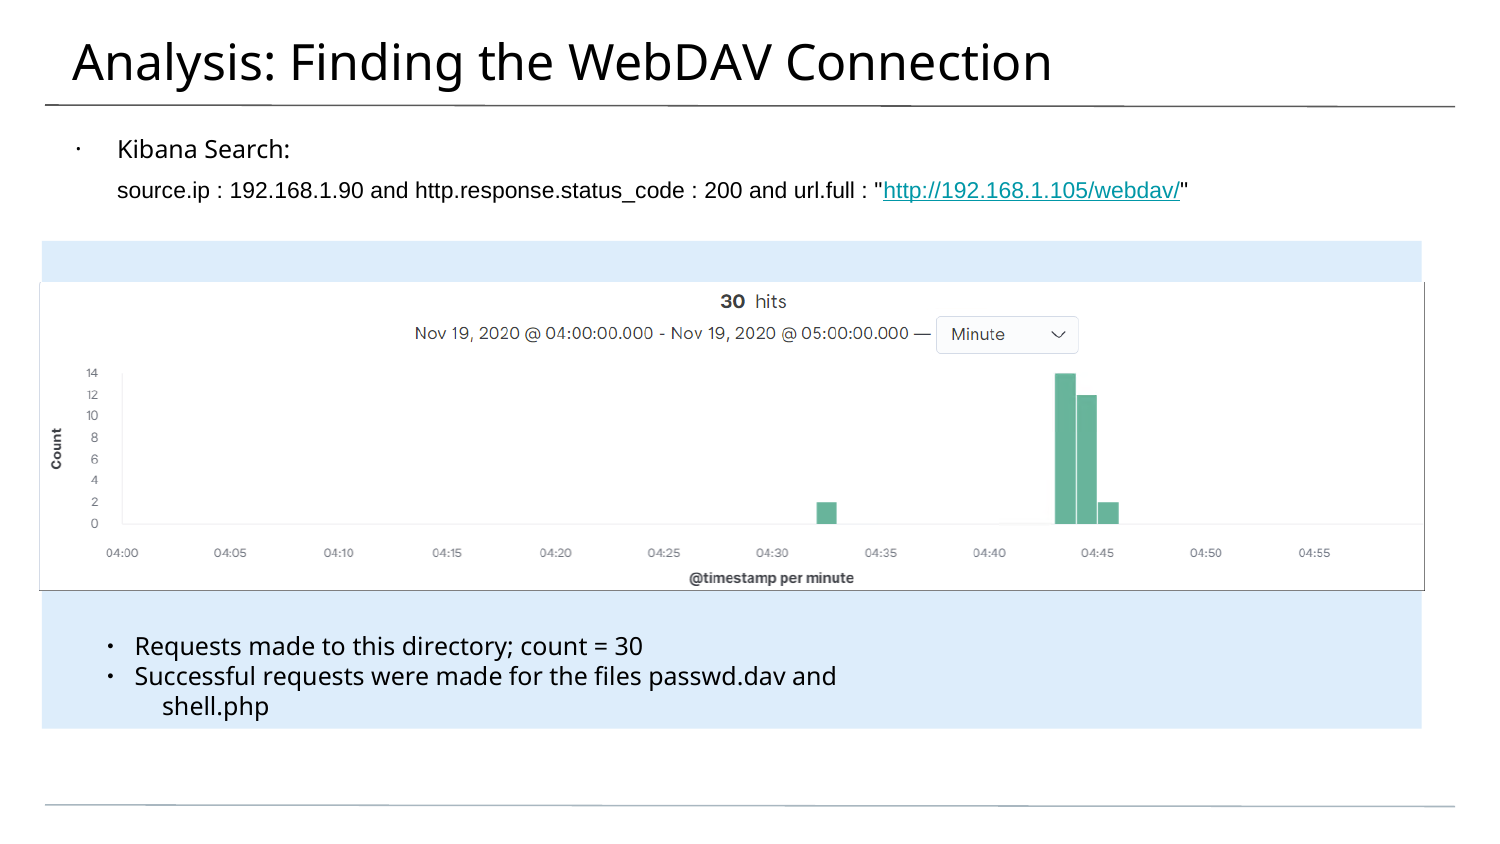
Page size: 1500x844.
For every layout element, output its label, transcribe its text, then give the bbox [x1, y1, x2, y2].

text_box [42, 591, 1422, 729]
title Analysis: Finding the WebDAV Connection [0, 0, 1500, 88]
text_box Requests made to this directory; count = 30 Successful requests were made for the files passwd.dav and shell.php [42, 615, 968, 726]
subtitle Kibana Search: source.ip : 192.168.1.90 and http.response.status_code : 200 and url.full : "http://192.168.1.105/webdav/" [42, 118, 1422, 229]
subtitle . [0, 110, 676, 320]
picture [39, 282, 1425, 591]
text_box [42, 241, 1422, 314]
